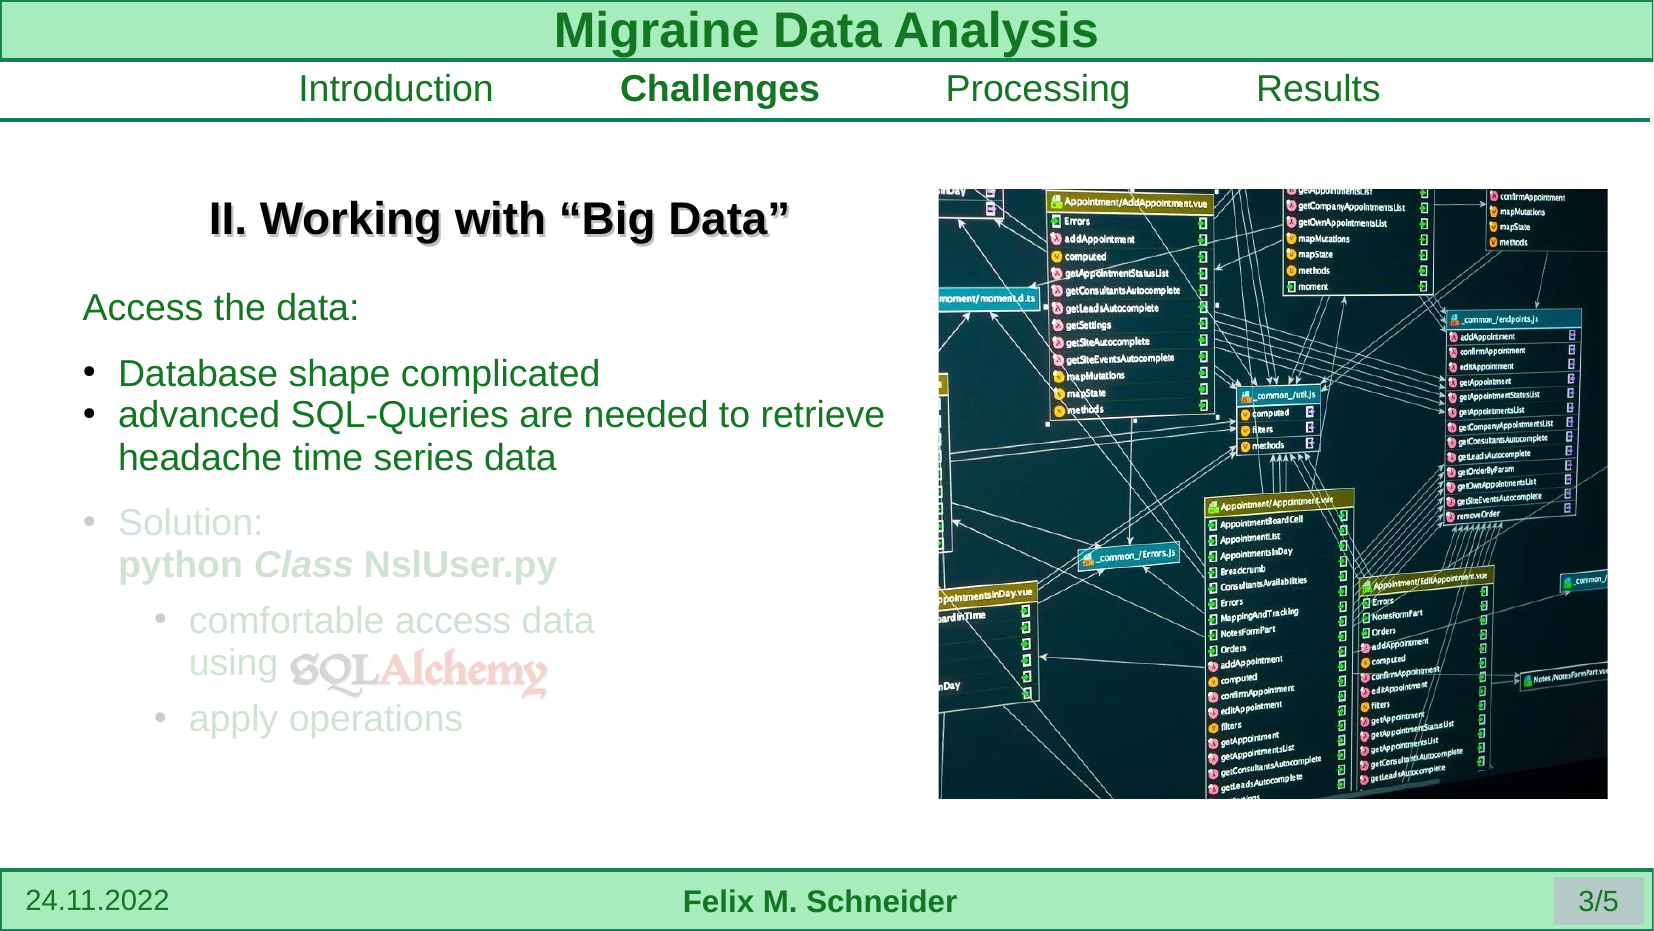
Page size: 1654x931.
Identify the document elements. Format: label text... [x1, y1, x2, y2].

text_box II. Working with “Big Data” Access the data: Database shape complicated advanced SQL-Queries are needed to retrieve headache time series data Solution: python Class NslUser.py comfortable access data using apply operations [82, 146, 931, 828]
text_box Introduction Challenges Processing Results [45, 60, 1636, 117]
title Migraine Data Analysis [0, 0, 1654, 61]
text_box 3/5 [1553, 877, 1644, 925]
picture [938, 189, 1608, 799]
text_box [45, 494, 886, 828]
